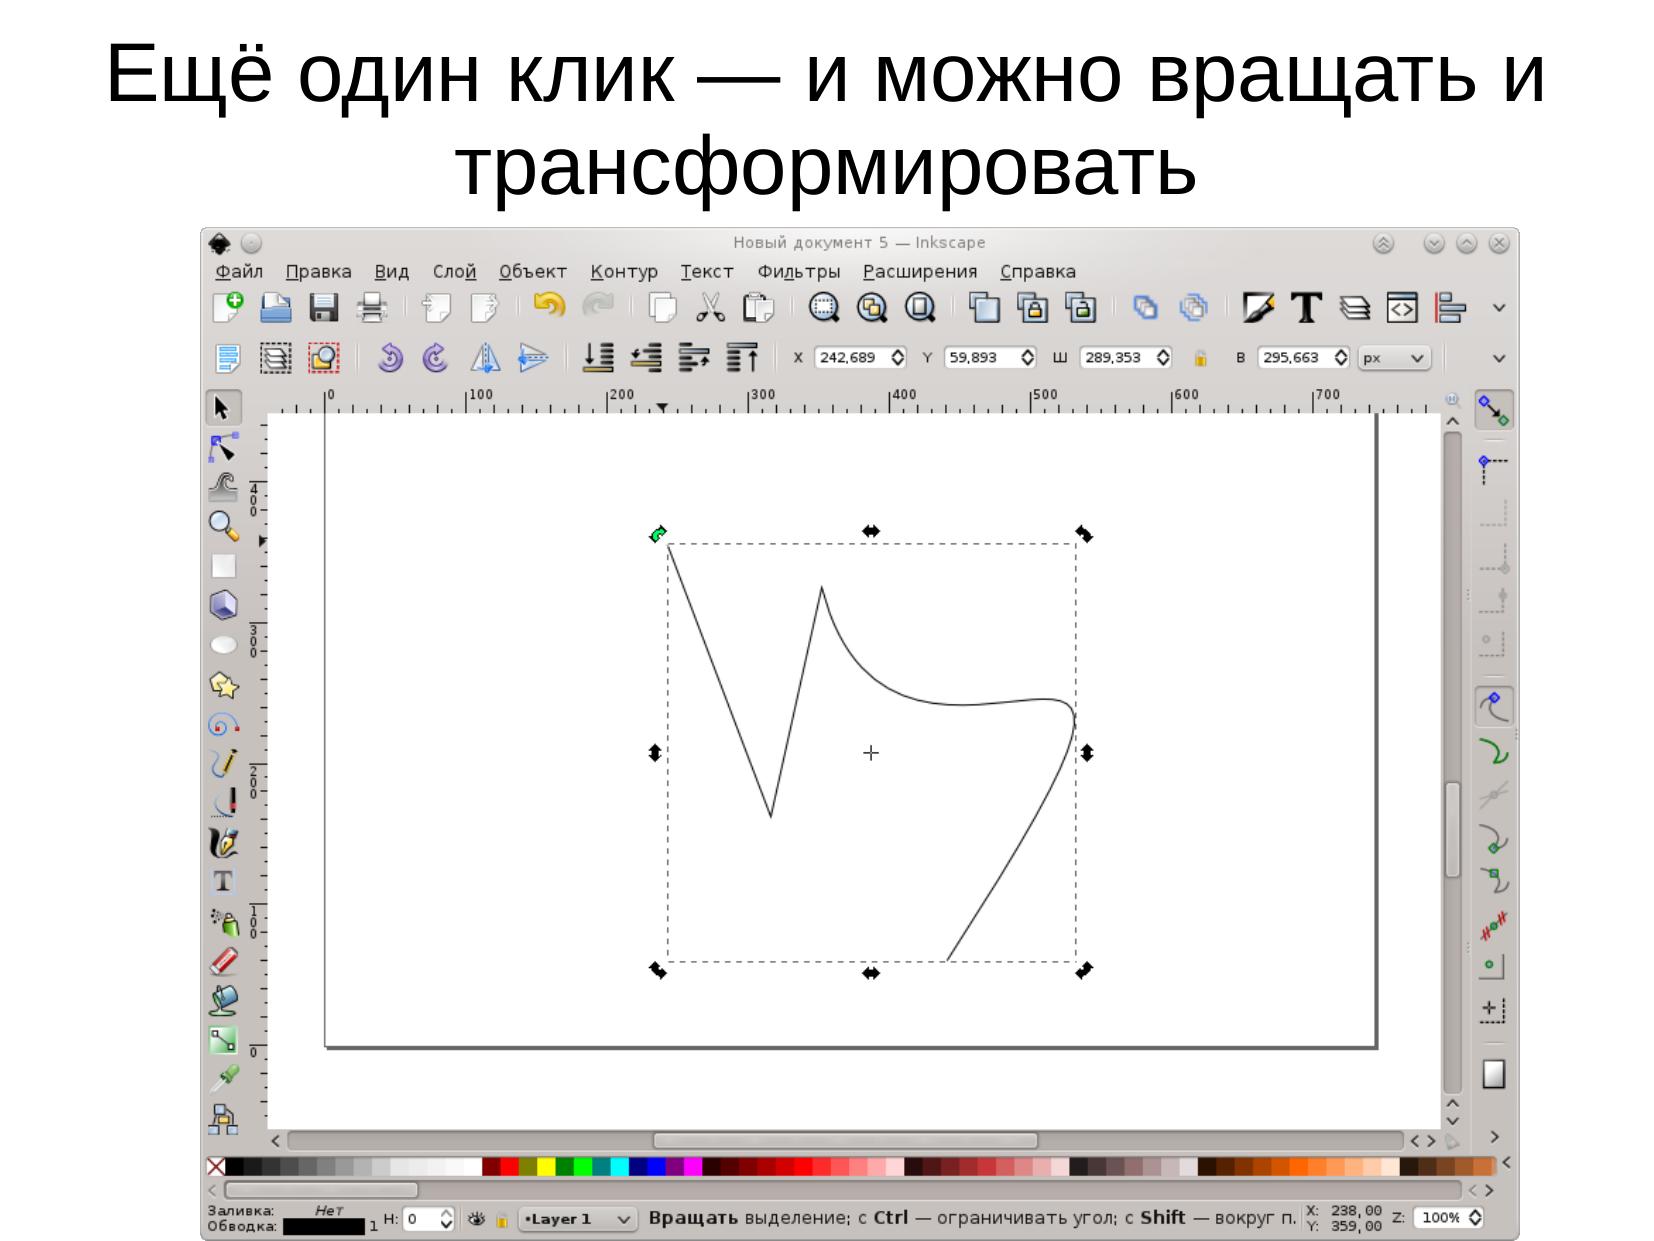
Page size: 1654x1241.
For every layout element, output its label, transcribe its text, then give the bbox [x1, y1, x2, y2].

title Ещё один клик — и можно вращать и трансформировать [82, 25, 1571, 213]
picture [200, 227, 1520, 1241]
